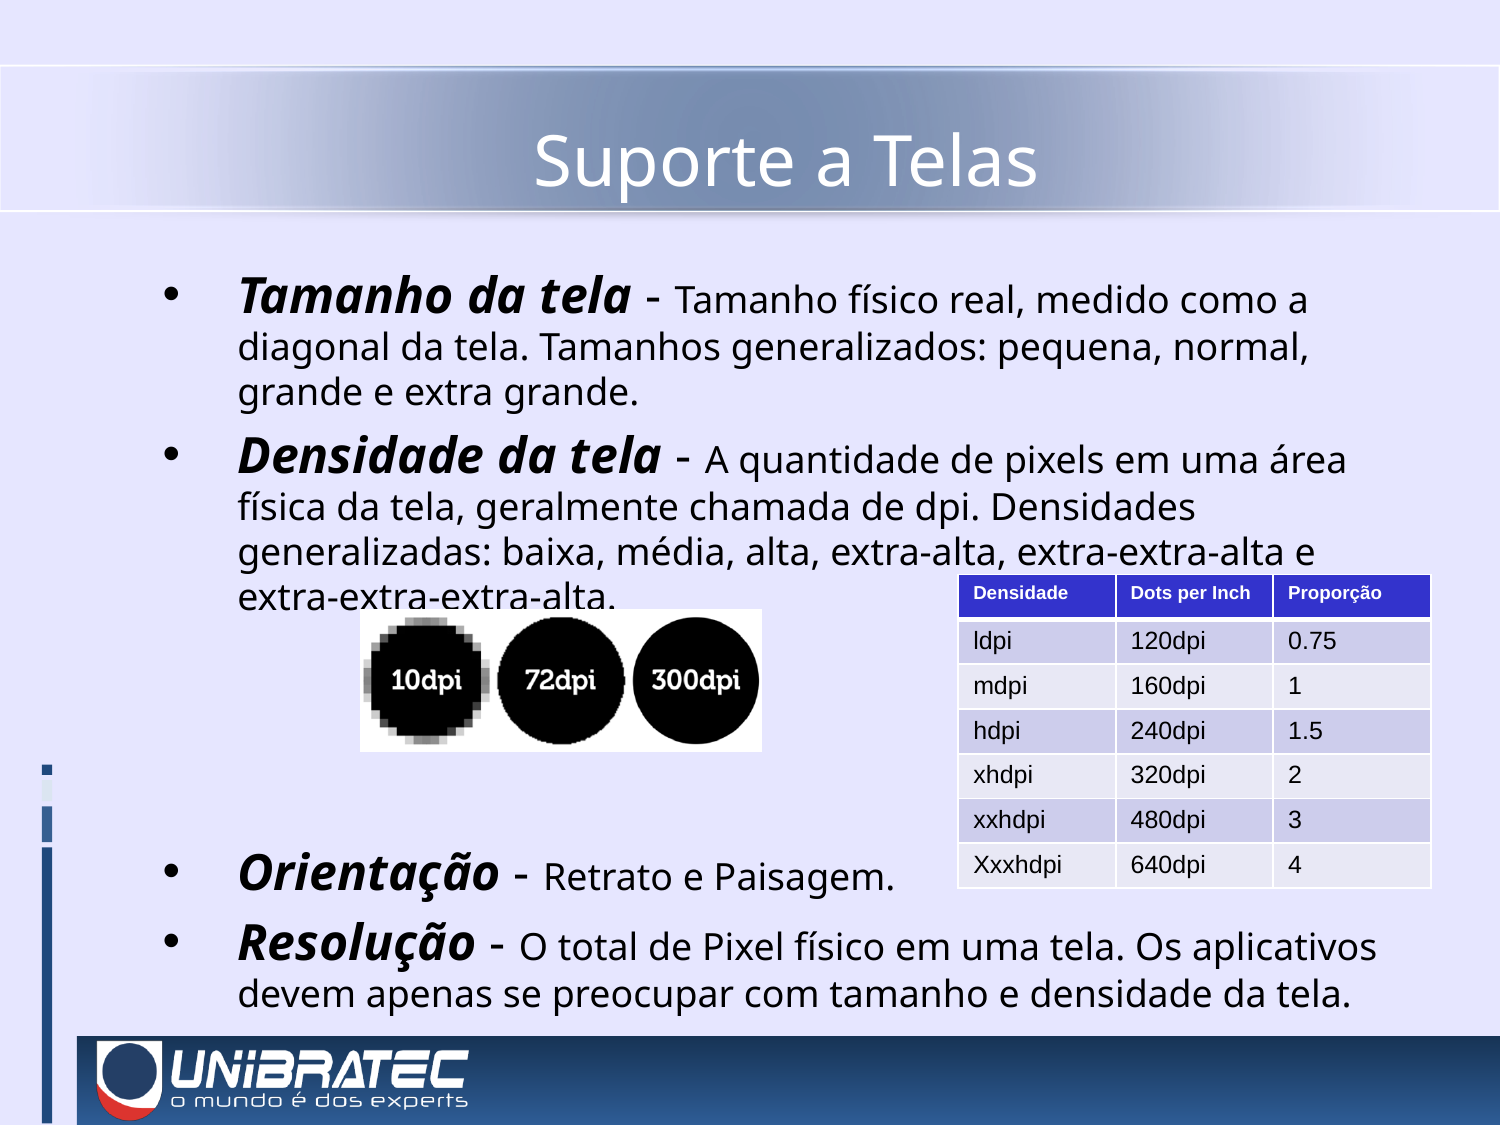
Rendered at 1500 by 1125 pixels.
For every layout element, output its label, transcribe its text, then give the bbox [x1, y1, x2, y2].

table_cell Xxxhdpi [959, 844, 1115, 887]
table_cell 480dpi [1117, 799, 1272, 842]
table_cell 160dpi [1117, 665, 1272, 708]
table_cell 0.75 [1274, 622, 1430, 663]
table_cell xxhdpi [959, 799, 1115, 842]
table_cell mdpi [959, 665, 1115, 708]
picture [360, 609, 762, 752]
table_header Densidade [959, 575, 1115, 617]
table_cell 1 [1274, 665, 1430, 708]
picture [96, 1040, 469, 1121]
table_cell hdpi [959, 710, 1115, 753]
table_cell xhdpi [959, 755, 1115, 798]
table_cell 320dpi [1117, 755, 1272, 798]
table_cell 2 [1274, 755, 1430, 798]
picture [0, 58, 1500, 227]
table_cell 1.5 [1274, 710, 1430, 753]
table_cell ldpi [959, 622, 1115, 663]
title Suporte a Telas [150, 84, 1424, 233]
list Tamanho da tela - Tamanho físico real, medido como a diagonal da tela. Tamanhos generalizados: pequena, normal, grande e extra grande. Densidade da tela - A quantidade de pixels em uma área física da tela, geralmente chamada de dpi. Densidades generalizadas: baixa, média, alta, extra-alta, extra-extra-alta e extra-extra-extra-alta. Orientação - Retrato e Paisagem. Resolução - O total de Pixel físico em uma tela. Os aplicativos devem apenas se preocupar com tamanho e densidade da tela. [147, 255, 1421, 1004]
table_cell 120dpi [1117, 622, 1272, 663]
table_cell 240dpi [1117, 710, 1272, 753]
table_cell 4 [1274, 844, 1430, 887]
table_header Proporção [1274, 575, 1430, 617]
table_header Dots per Inch [1117, 575, 1272, 617]
table_cell 3 [1274, 799, 1430, 842]
table_cell 640dpi [1117, 844, 1272, 887]
